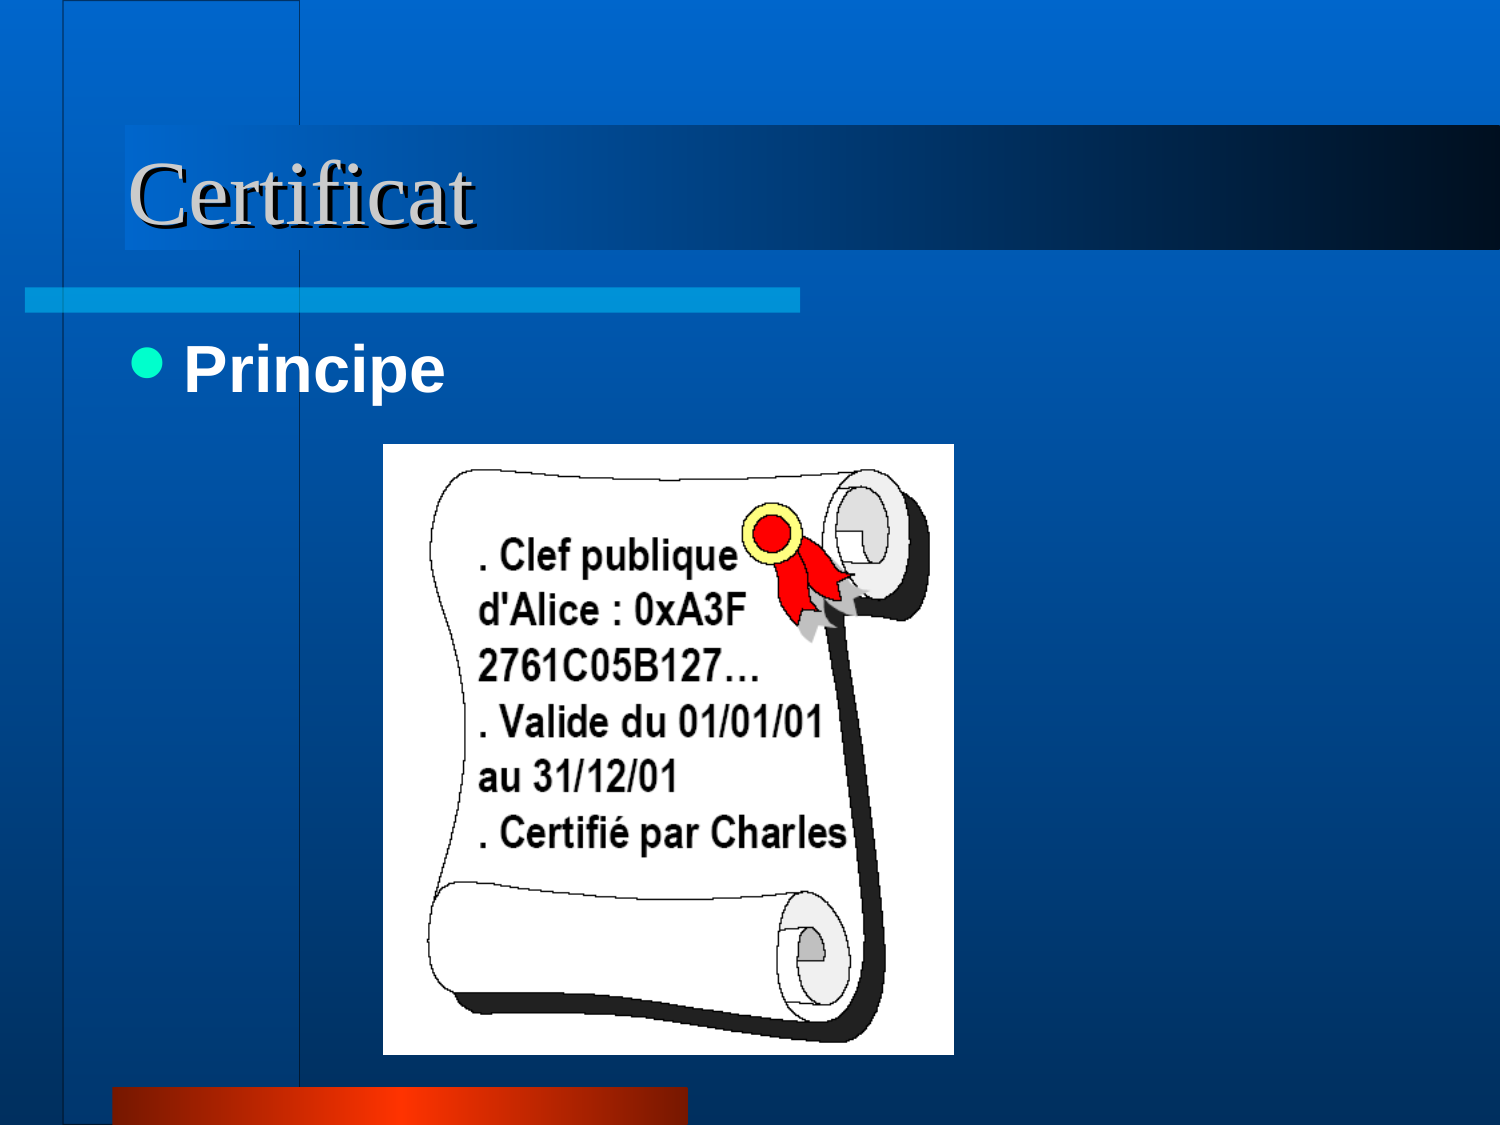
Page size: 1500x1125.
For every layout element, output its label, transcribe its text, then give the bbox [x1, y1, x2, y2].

title Certificat [112, 99, 1388, 288]
list Principe [112, 324, 1388, 1001]
picture [383, 444, 954, 1055]
